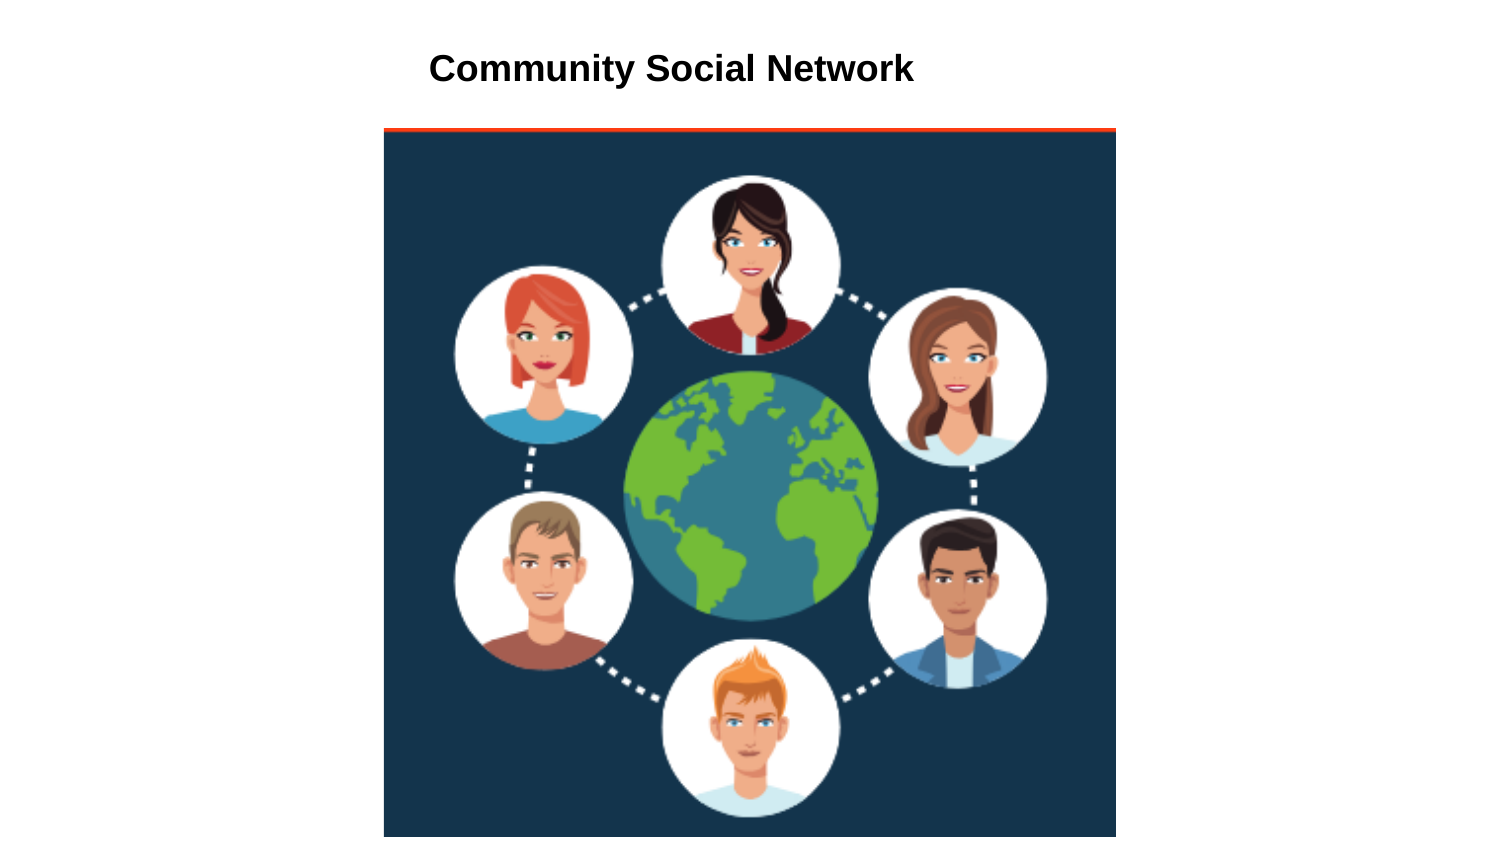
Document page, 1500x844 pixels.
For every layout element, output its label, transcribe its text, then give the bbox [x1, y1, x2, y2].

picture [383, 128, 1116, 837]
text_box Community Social Network [413, 29, 1178, 105]
